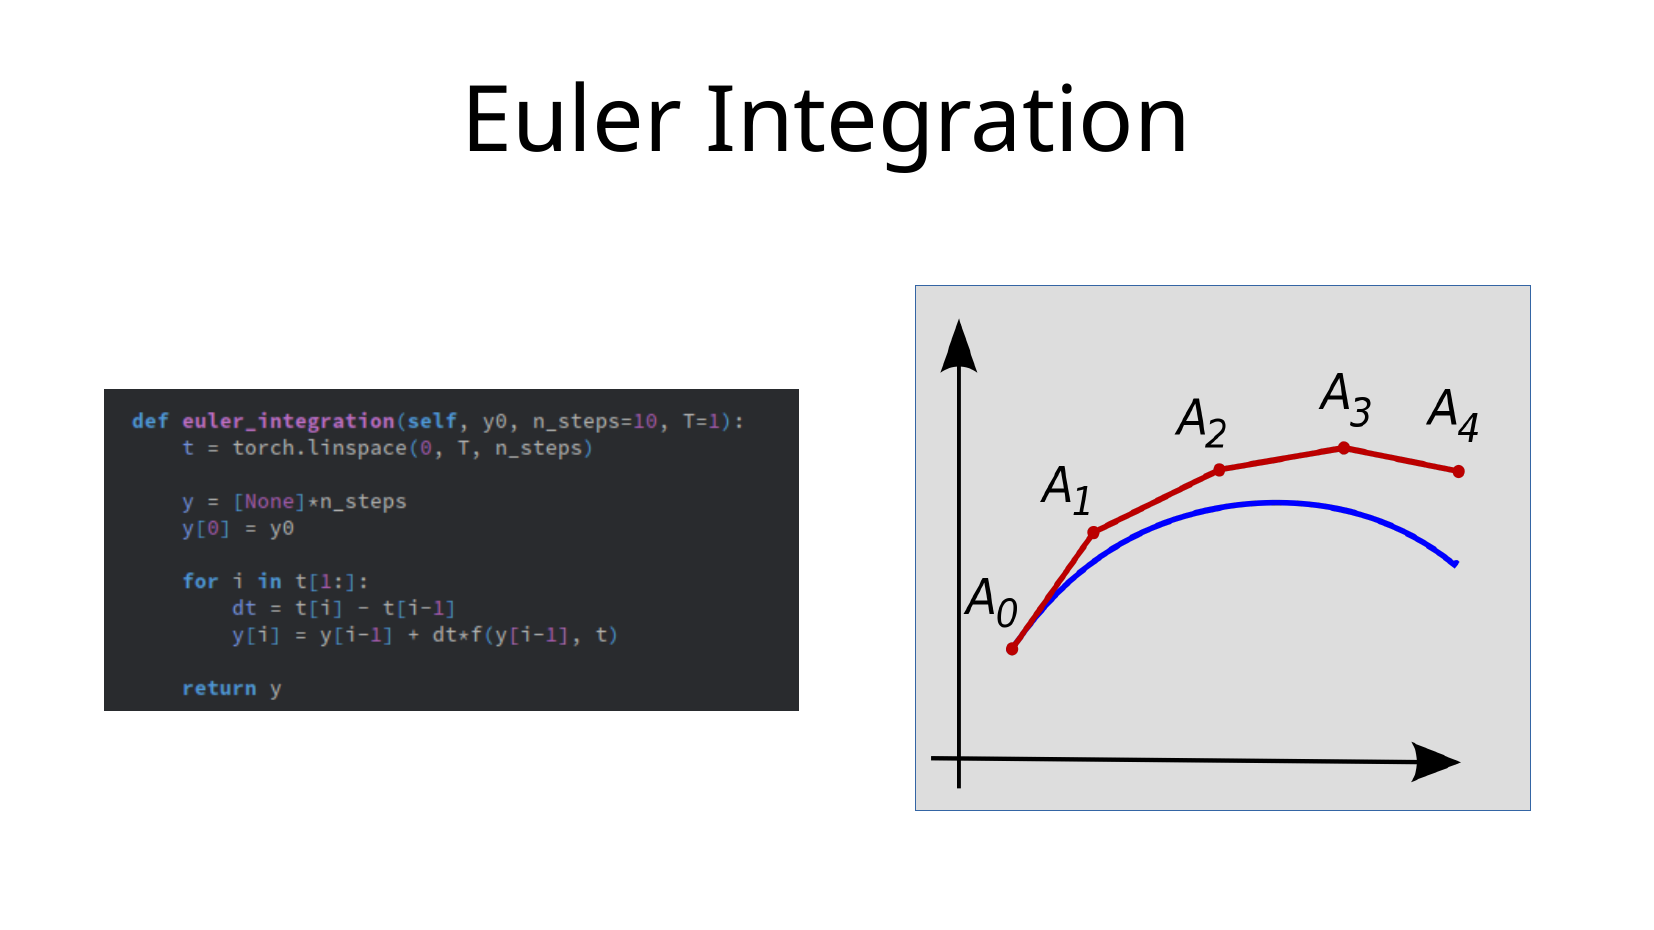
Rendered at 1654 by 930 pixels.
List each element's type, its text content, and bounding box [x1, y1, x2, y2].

text_box [915, 285, 1531, 811]
picture [104, 390, 799, 711]
title Euler Integration [82, 37, 1571, 193]
picture [917, 303, 1490, 792]
